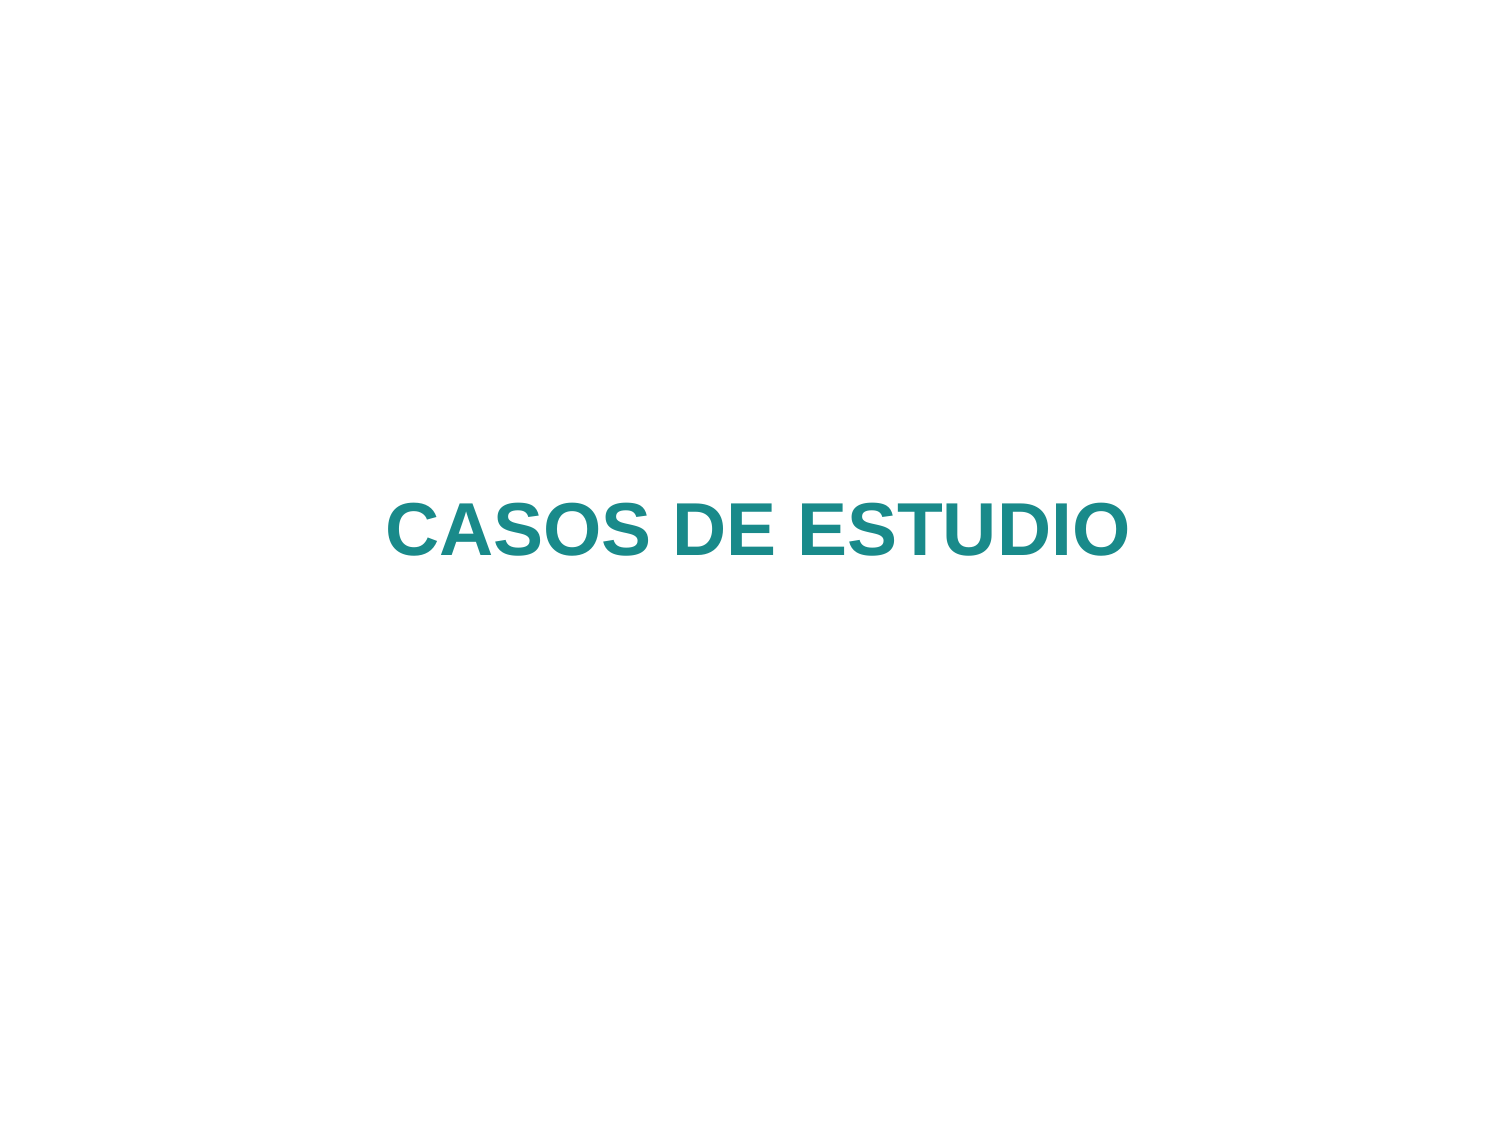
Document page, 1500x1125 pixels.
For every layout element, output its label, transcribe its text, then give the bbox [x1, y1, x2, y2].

subtitle CASOS DE ESTUDIO [120, 41, 1396, 1019]
